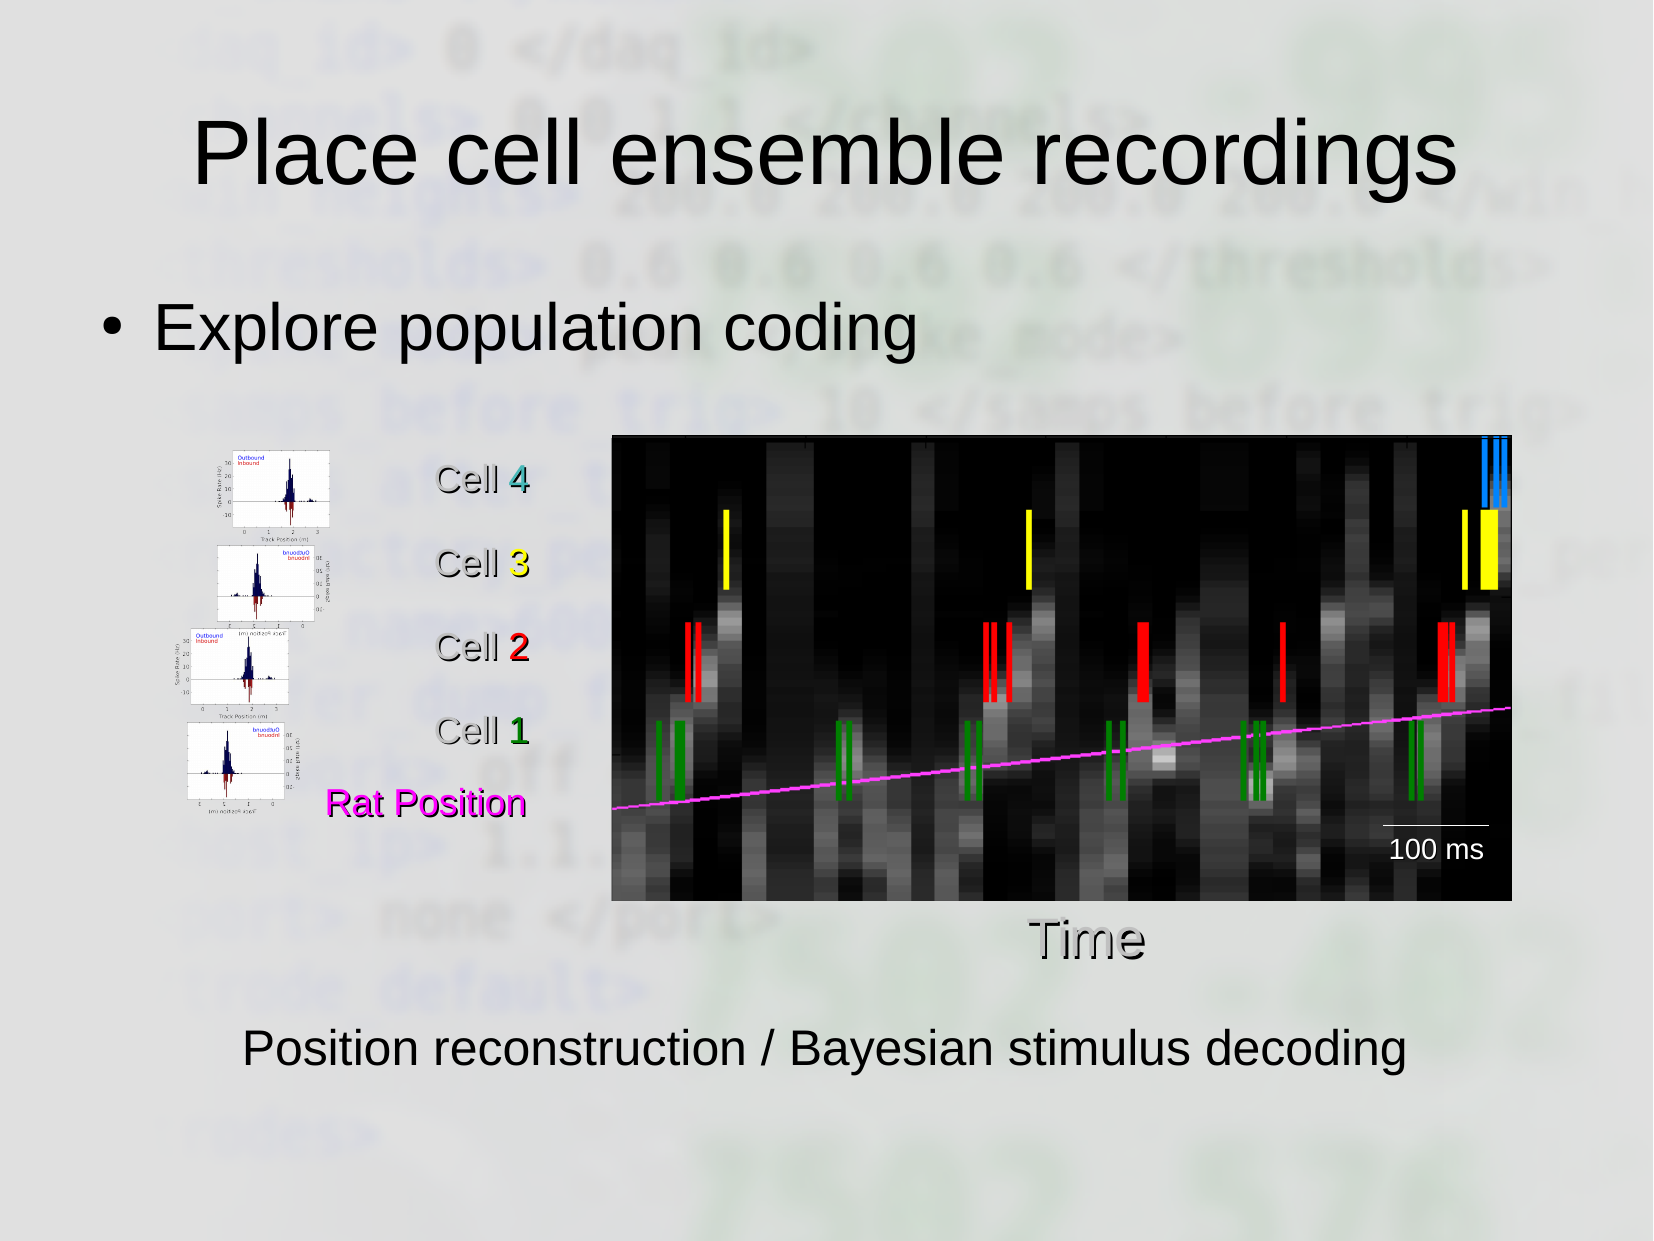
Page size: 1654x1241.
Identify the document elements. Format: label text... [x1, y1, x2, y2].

picture [0, 0, 1654, 1241]
text_box Rat Position [309, 774, 542, 836]
title Place cell ensemble recordings [82, 49, 1571, 257]
text_box Cell 4 Cell 3 Cell 2 Cell 1 [418, 450, 544, 791]
text_box Position reconstruction / Bayesian stimulus decoding [227, 1012, 1424, 1090]
text_box Time [1011, 901, 1163, 983]
text_box 100 ms [1373, 825, 1500, 877]
list Explore population coding [82, 290, 1571, 1109]
